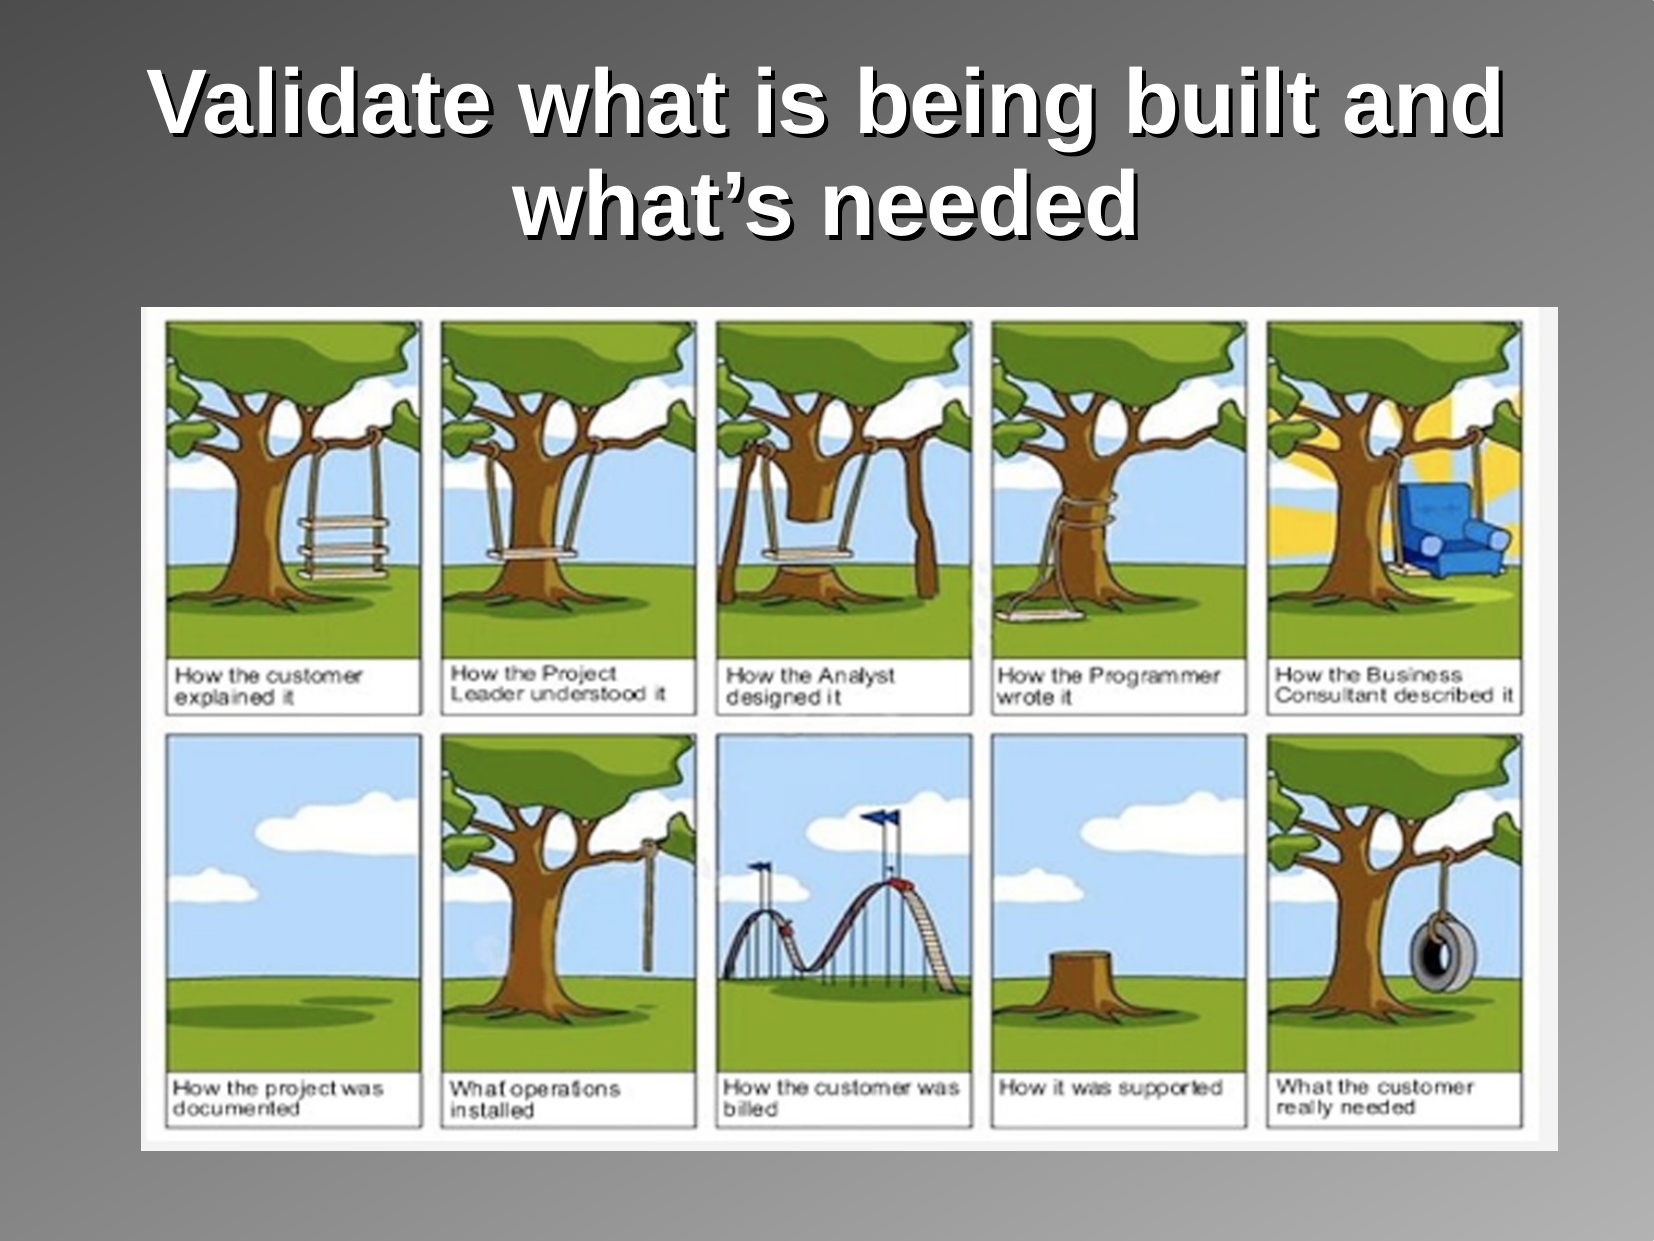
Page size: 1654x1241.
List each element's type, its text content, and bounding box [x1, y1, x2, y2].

picture [141, 307, 1558, 1152]
title Validate what is being built and what’s needed [82, 49, 1571, 257]
